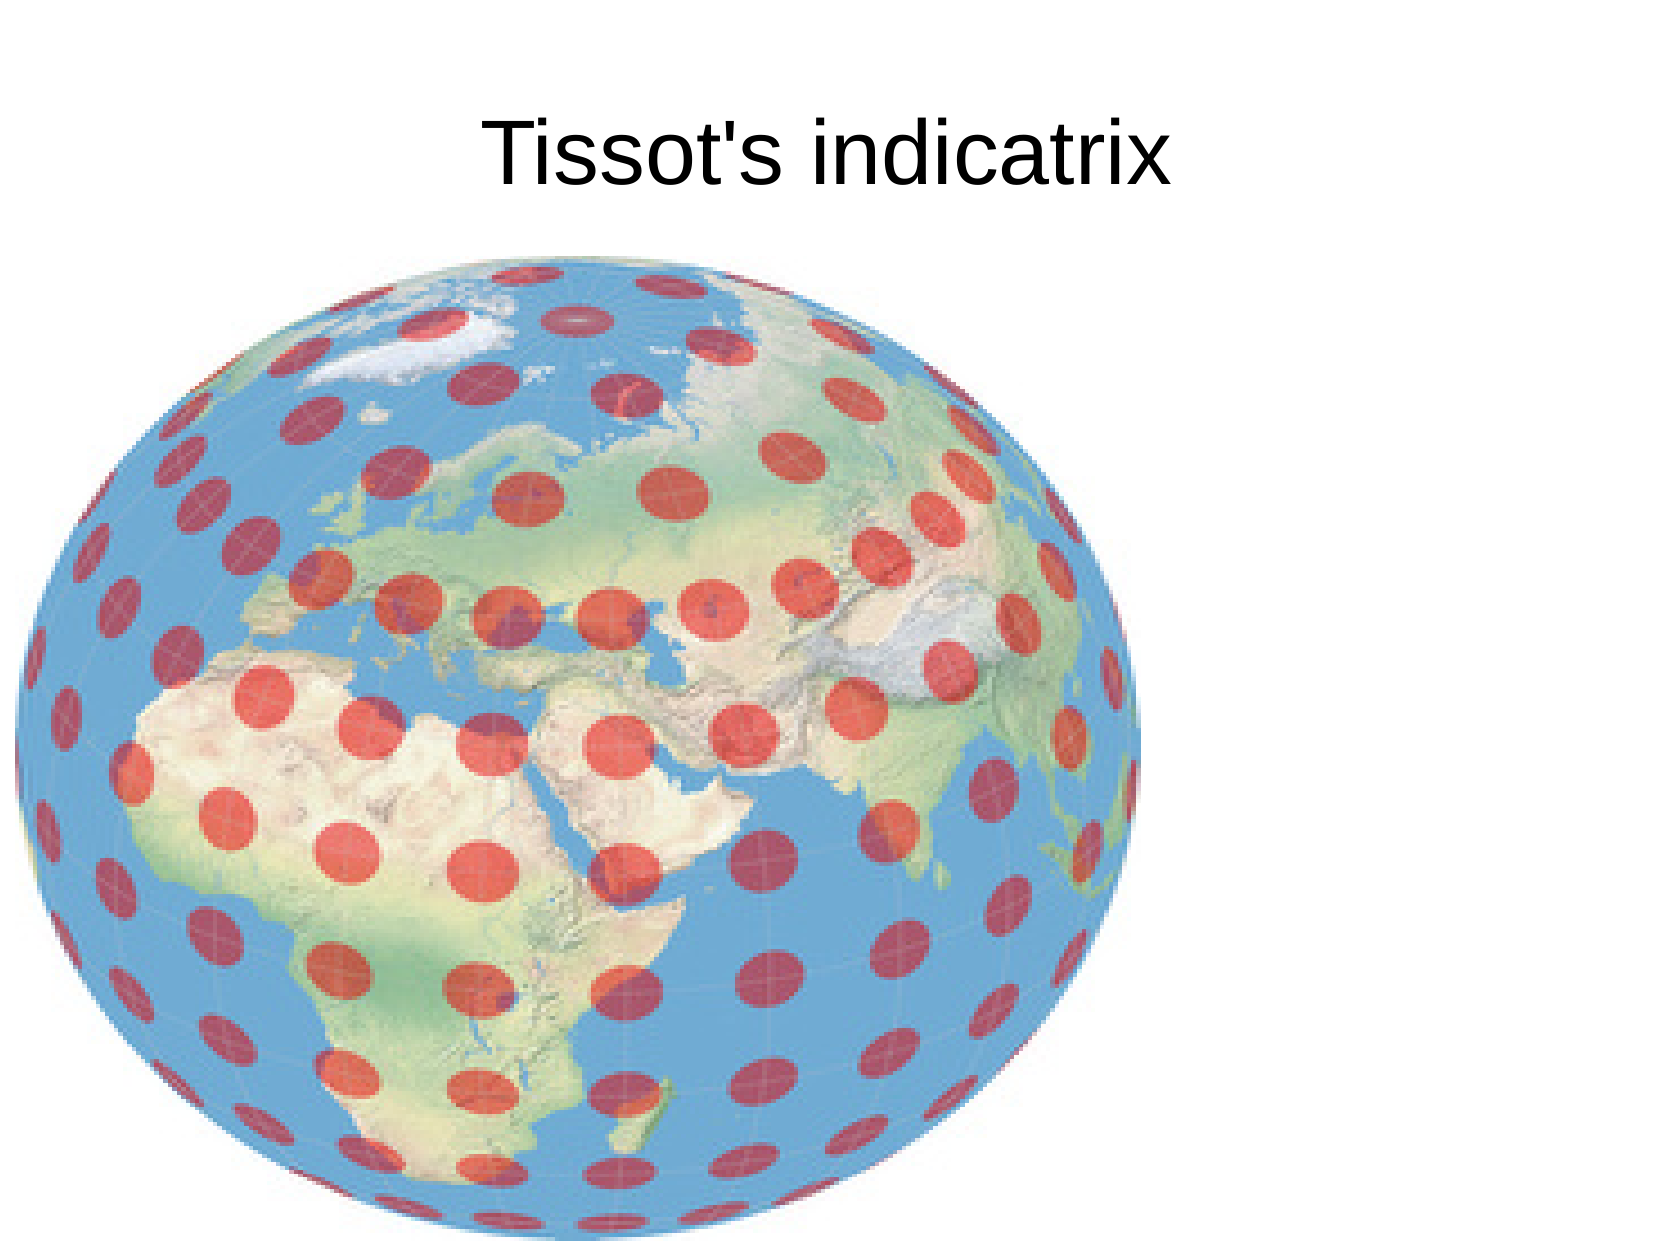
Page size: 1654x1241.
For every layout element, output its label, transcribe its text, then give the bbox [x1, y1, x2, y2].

picture [15, 256, 1141, 1241]
title Tissot's indicatrix [82, 49, 1571, 257]
